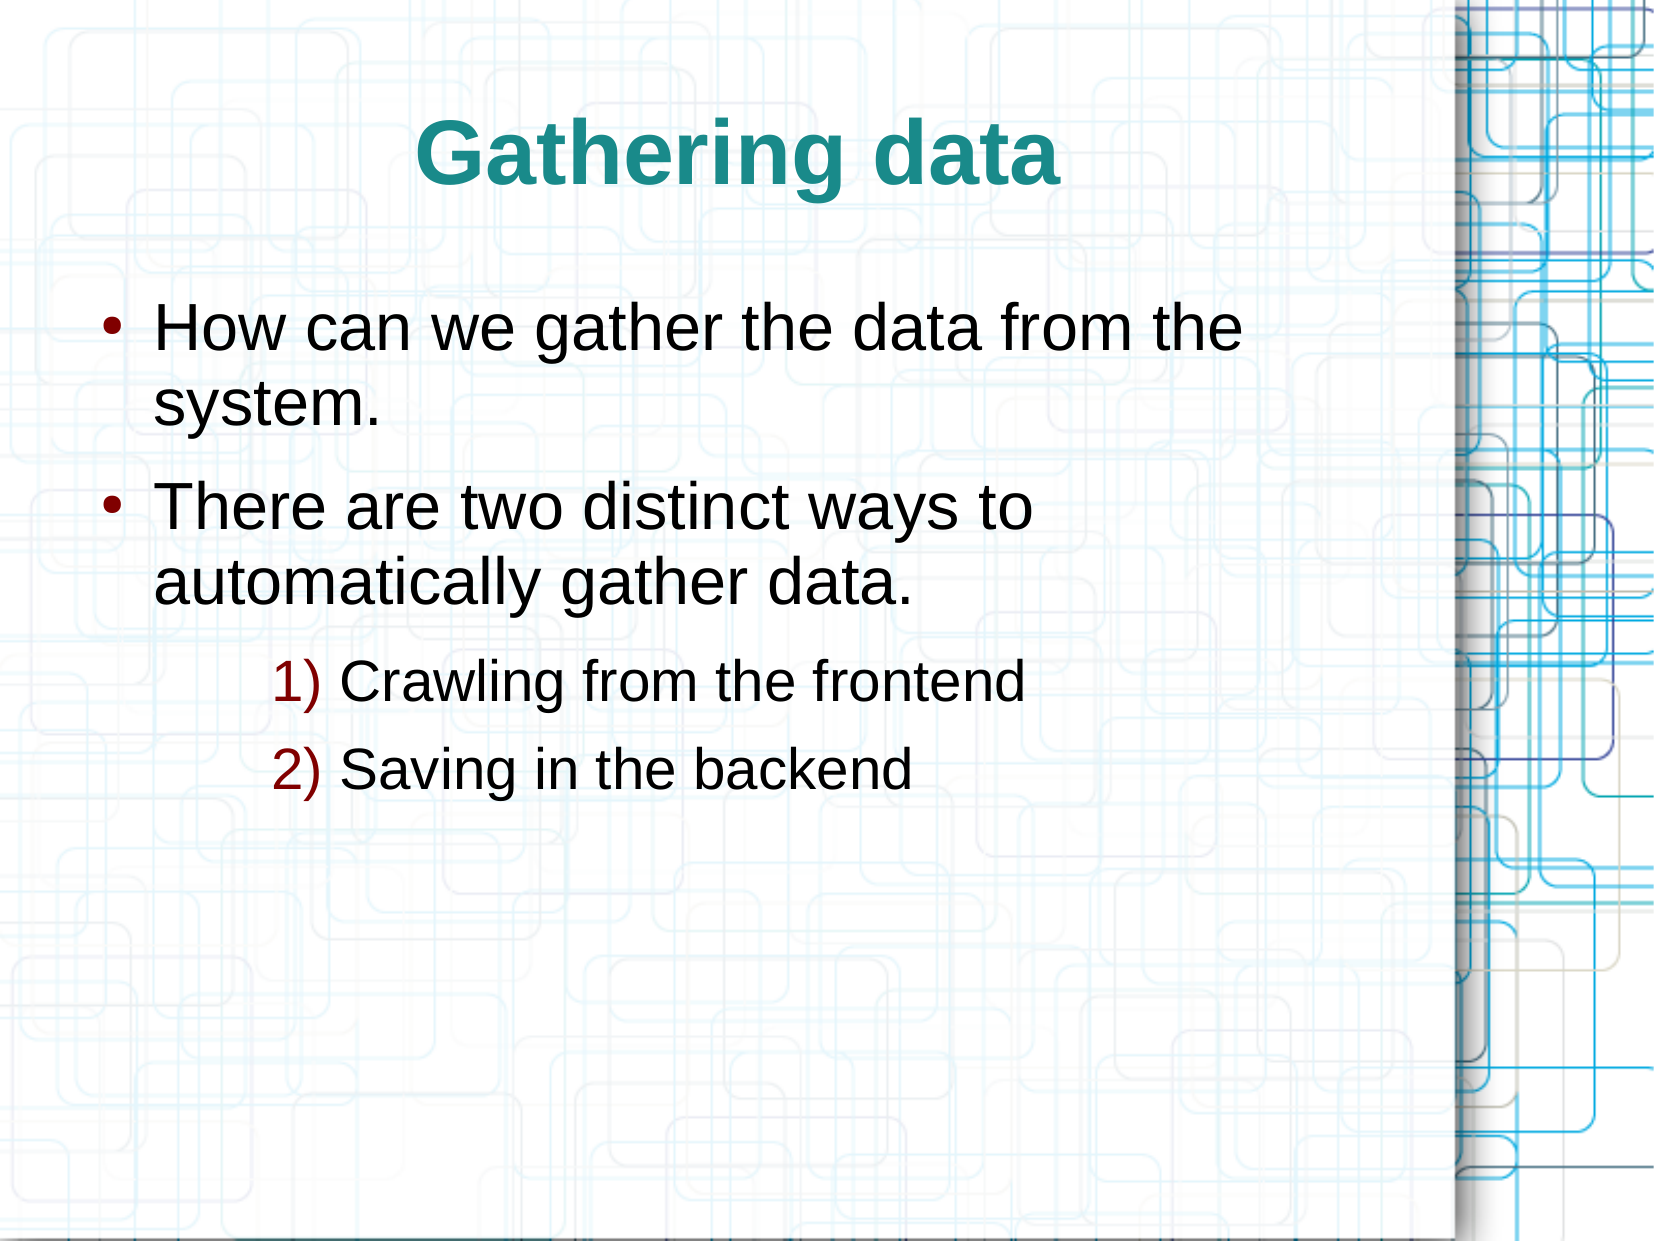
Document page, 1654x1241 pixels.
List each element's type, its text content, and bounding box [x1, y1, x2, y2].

title Gathering data [59, 49, 1418, 257]
picture [0, 0, 1654, 1241]
list How can we gather the data from the system. There are two distinct ways to automatically gather data. Crawling from the frontend Saving in the backend [82, 290, 1418, 1109]
